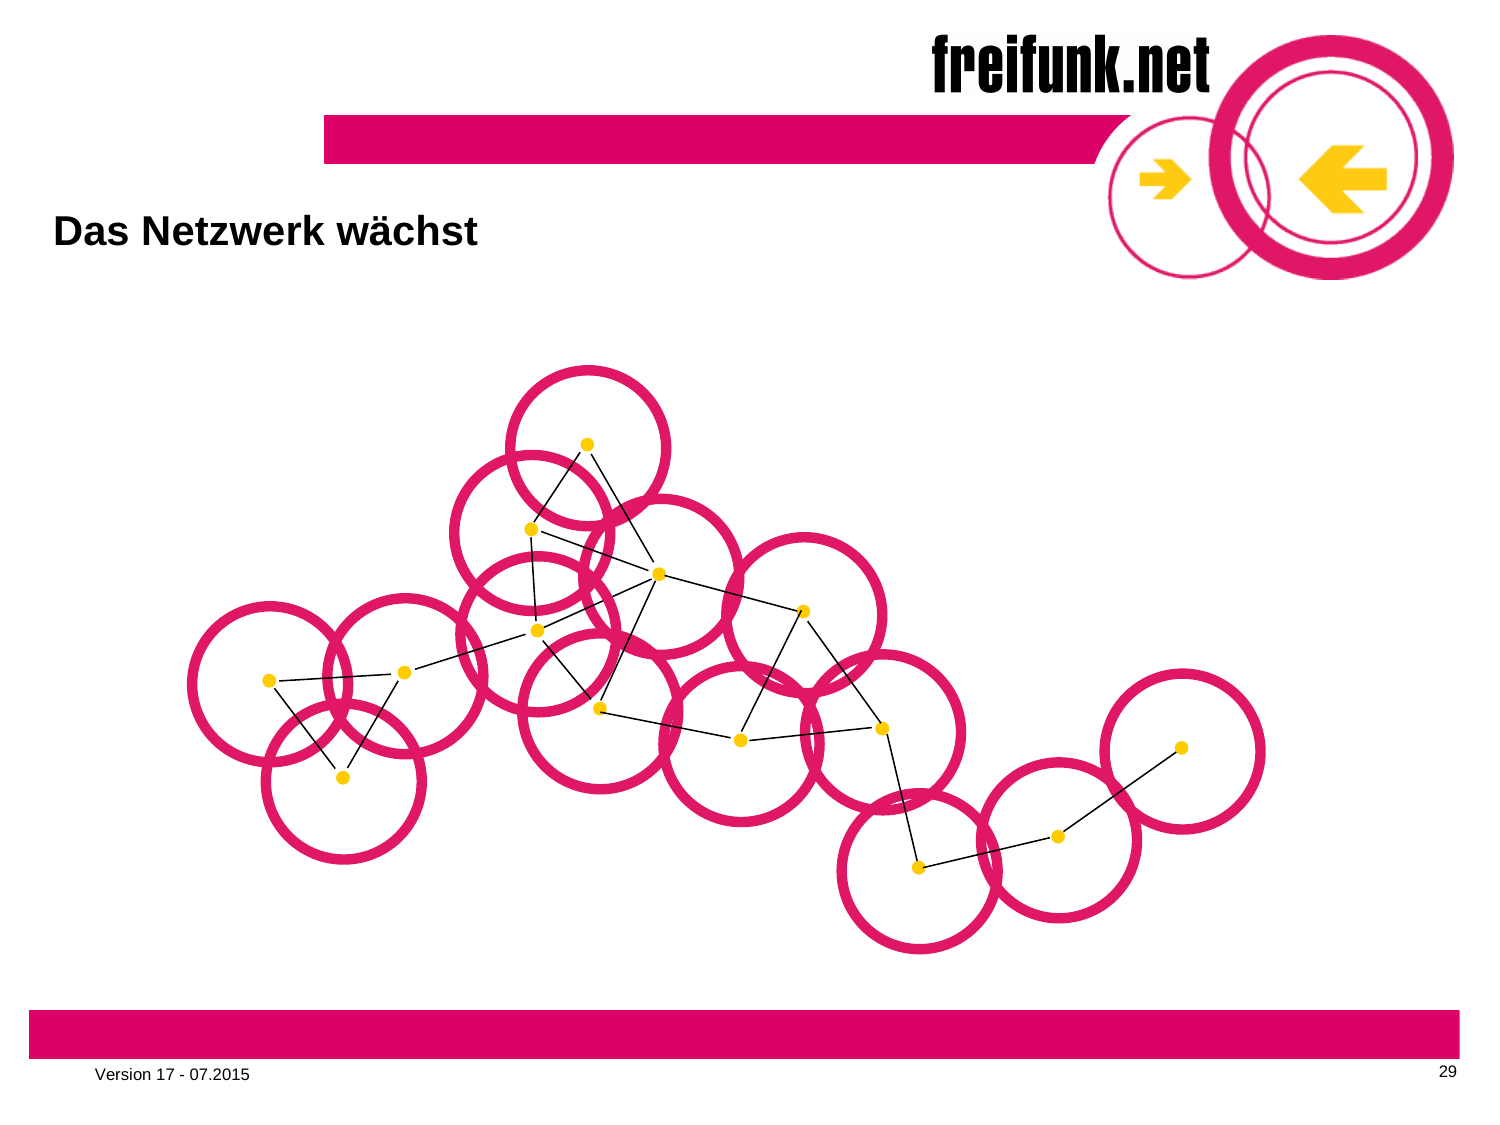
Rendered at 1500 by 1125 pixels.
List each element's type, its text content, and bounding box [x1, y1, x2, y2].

text_box [335, 770, 350, 785]
text_box [875, 721, 890, 736]
text_box Das Netzwerk wächst [53, 204, 1046, 283]
text_box [593, 701, 607, 716]
text_box [262, 673, 277, 688]
text_box [1051, 829, 1066, 844]
text_box [733, 733, 748, 748]
text_box [796, 604, 811, 619]
text_box [911, 860, 926, 875]
text_box [652, 567, 667, 582]
text_box [530, 623, 545, 638]
text_box [580, 437, 595, 452]
text_box [397, 665, 412, 680]
text_box [1174, 741, 1189, 755]
picture [932, 34, 1454, 280]
text_box [524, 522, 539, 537]
